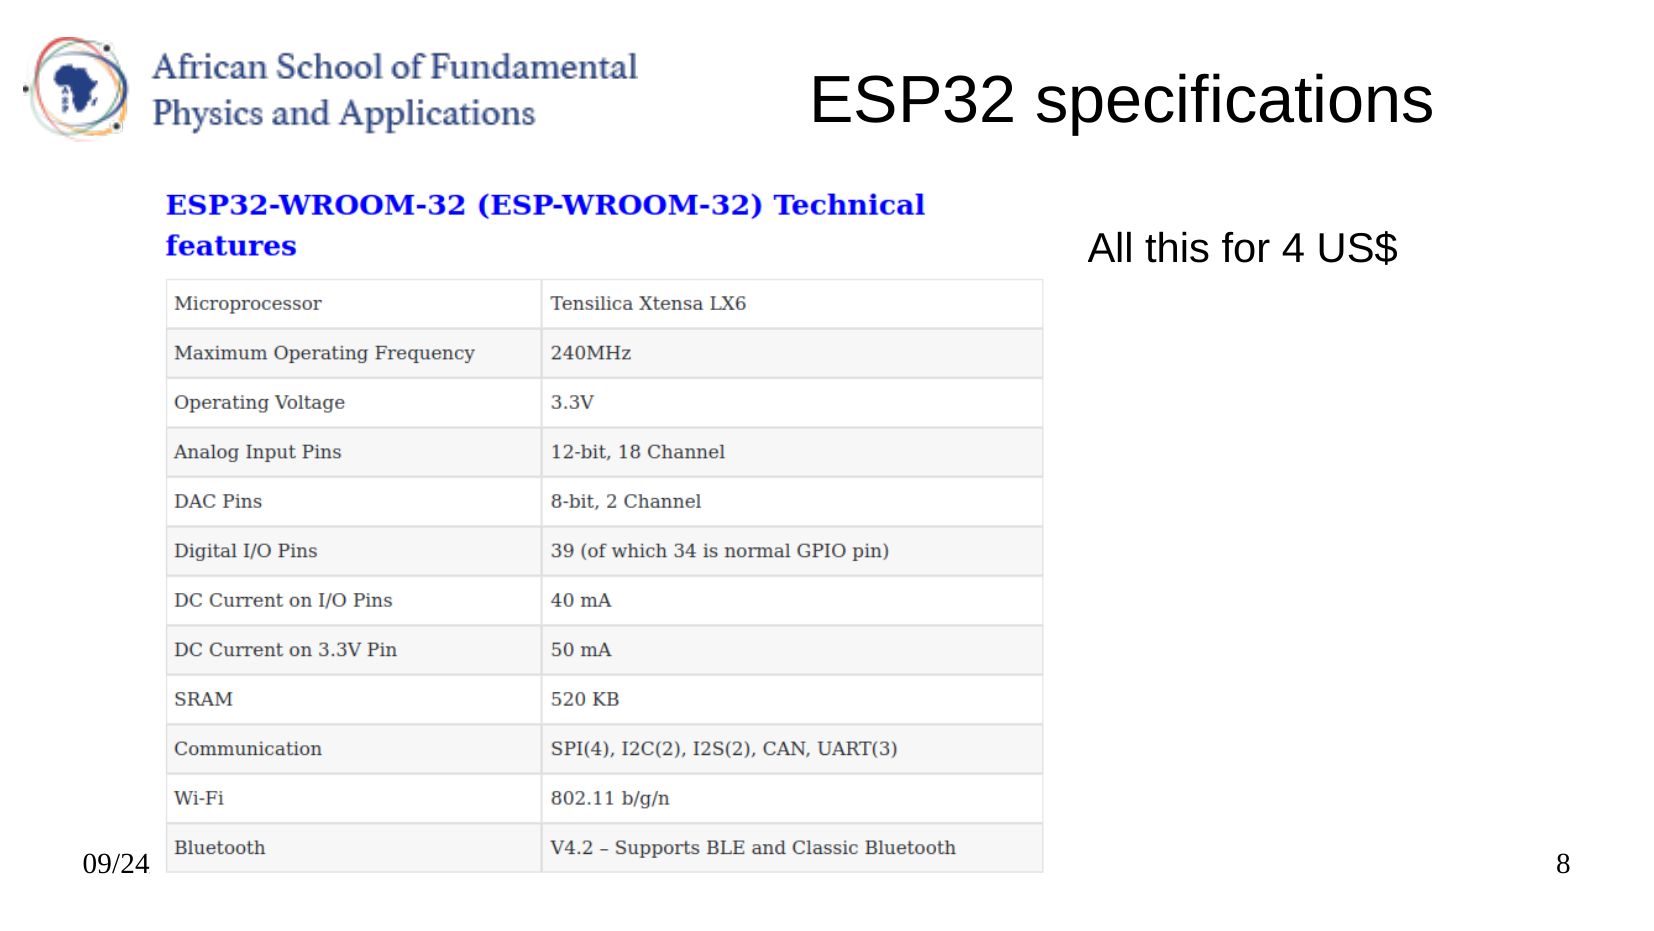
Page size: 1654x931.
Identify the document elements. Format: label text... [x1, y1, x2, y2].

list All this for 4 US$ [1088, 225, 1601, 765]
picture [23, 37, 635, 142]
title ESP32 specifications [635, 21, 1610, 177]
picture [150, 169, 1088, 901]
